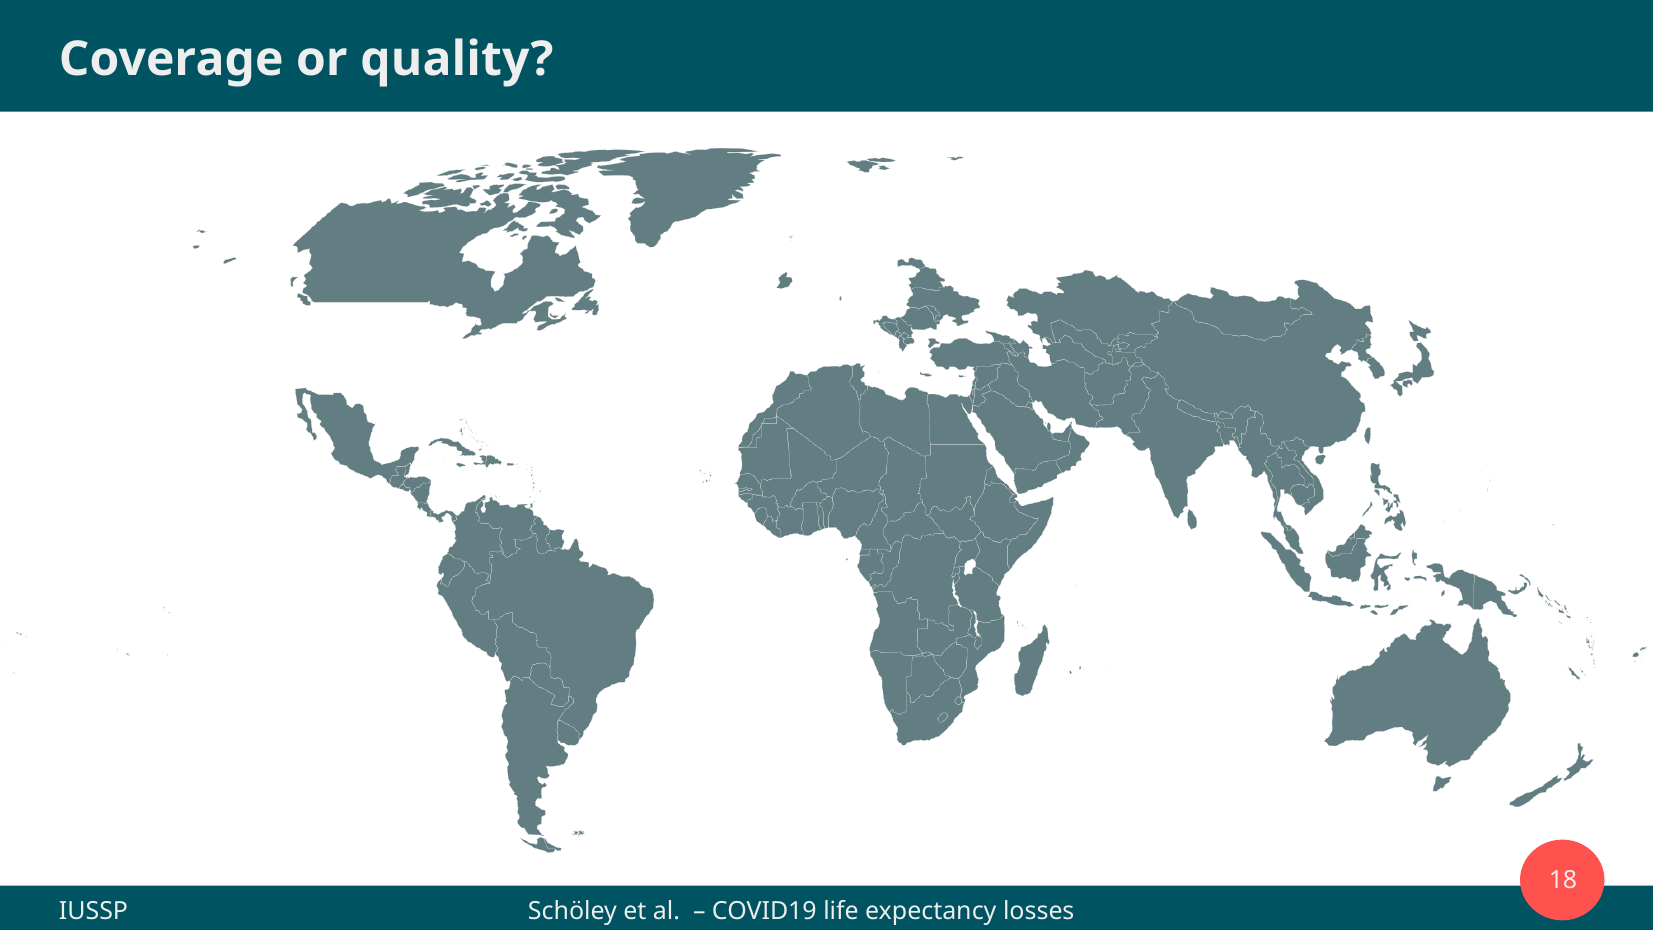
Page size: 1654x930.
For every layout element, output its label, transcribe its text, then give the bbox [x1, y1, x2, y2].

picture [3, 147, 1651, 853]
title Coverage or quality? [58, 0, 1594, 117]
